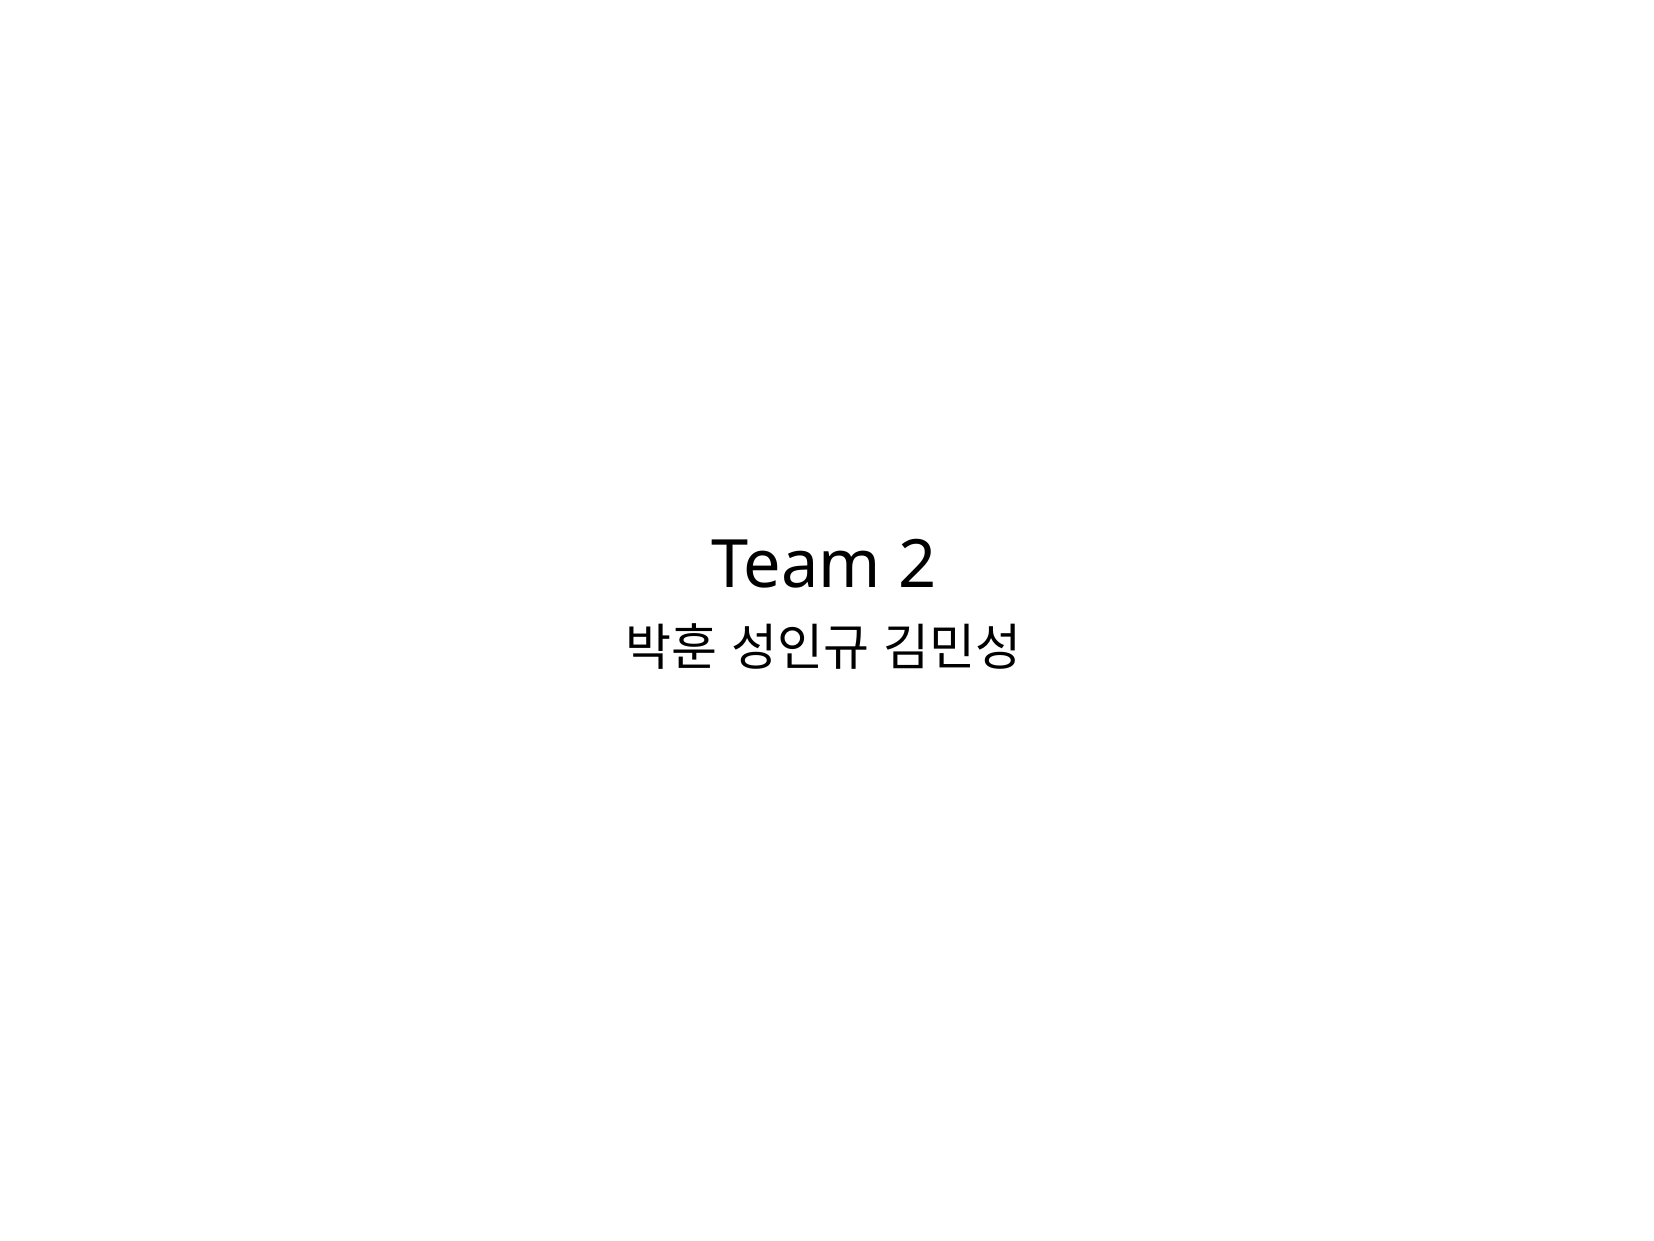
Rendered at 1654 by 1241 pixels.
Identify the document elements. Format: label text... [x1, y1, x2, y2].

text_box Team 2 박훈 성인규 김민성 [481, 431, 1167, 766]
